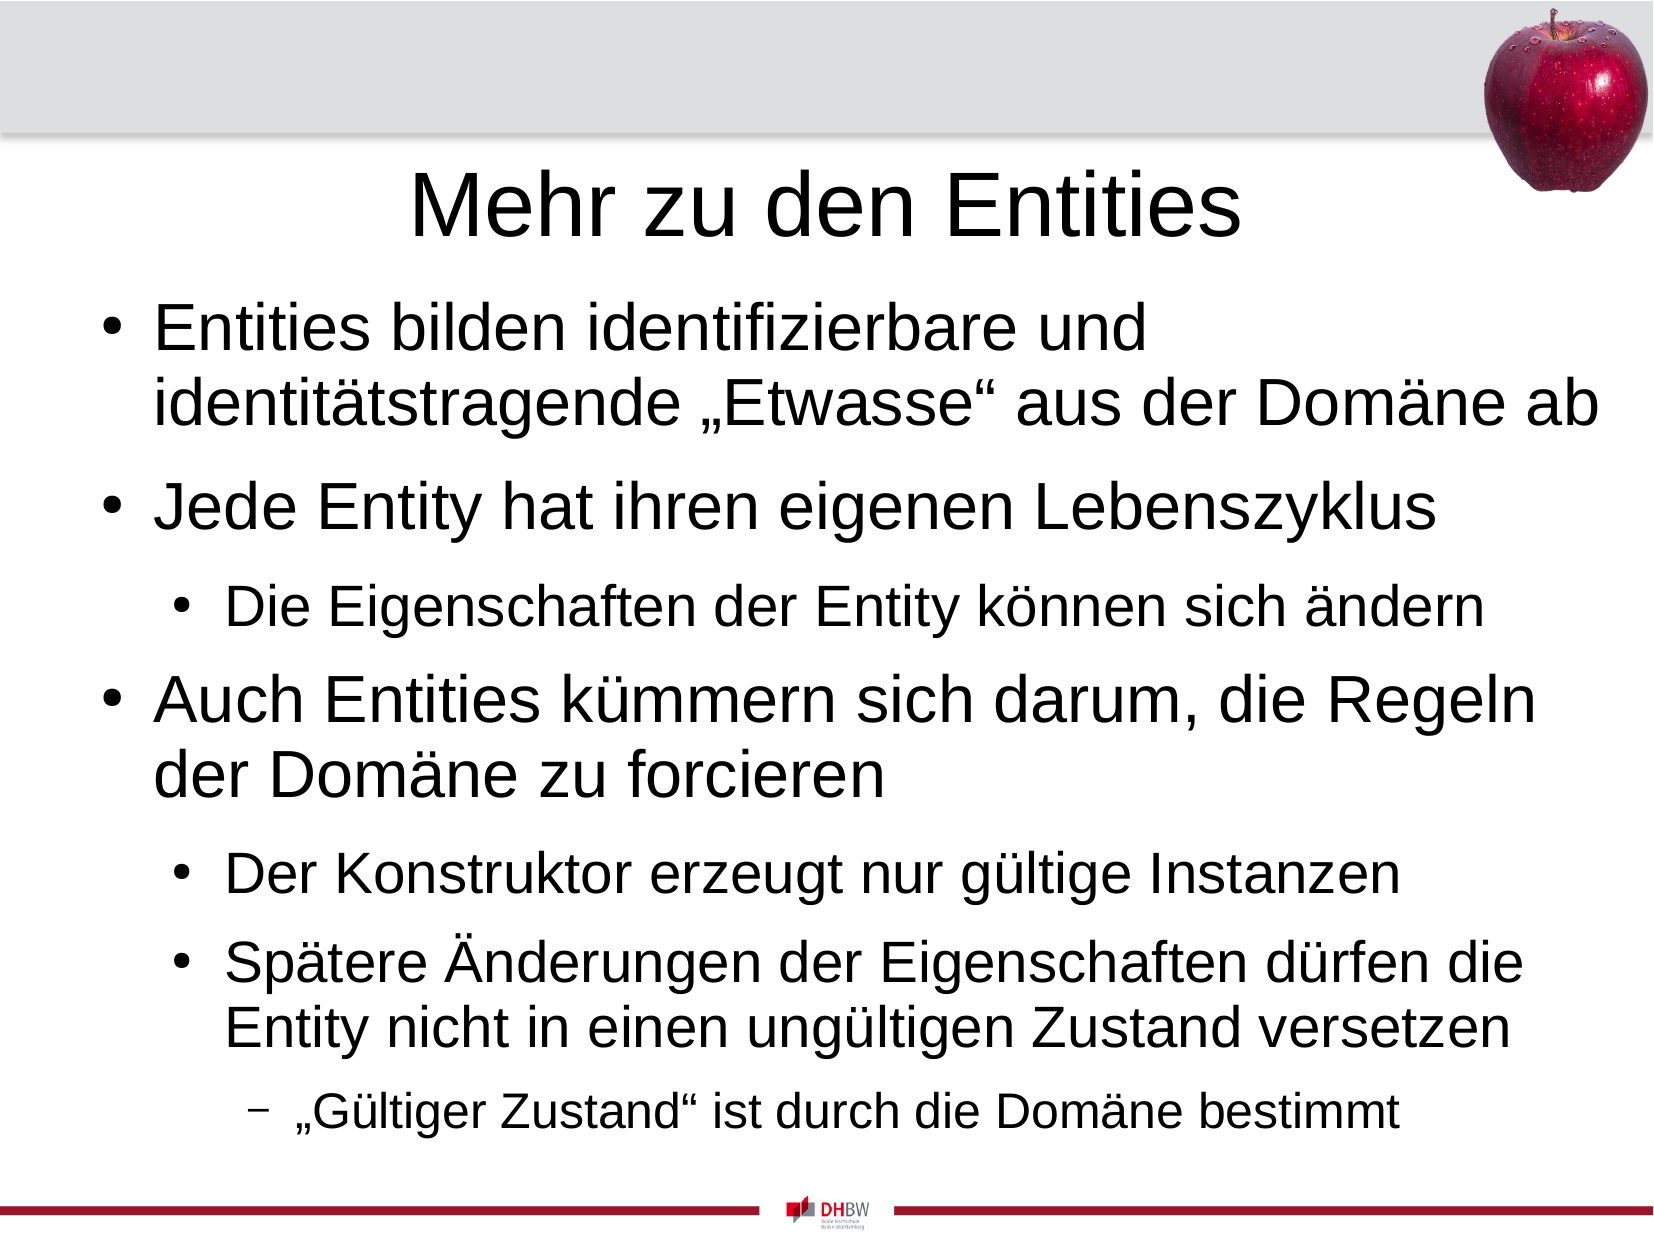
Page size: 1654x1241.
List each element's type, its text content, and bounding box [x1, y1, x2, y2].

list Entities bilden identifizierbare und identitätstragende „Etwasse“ aus der Domäne ab Jede Entity hat ihren eigenen Lebenszyklus Die Eigenschaften der Entity können sich ändern Auch Entities kümmern sich darum, die Regeln der Domäne zu forcieren Der Konstruktor erzeugt nur gültige Instanzen Spätere Änderungen der Eigenschaften dürfen die Entity nicht in einen ungültigen Zustand versetzen „Gültiger Zustand“ ist durch die Domäne bestimmt [82, 290, 1607, 1140]
picture [0, 0, 1654, 1237]
title Mehr zu den Entities [82, 147, 1571, 257]
